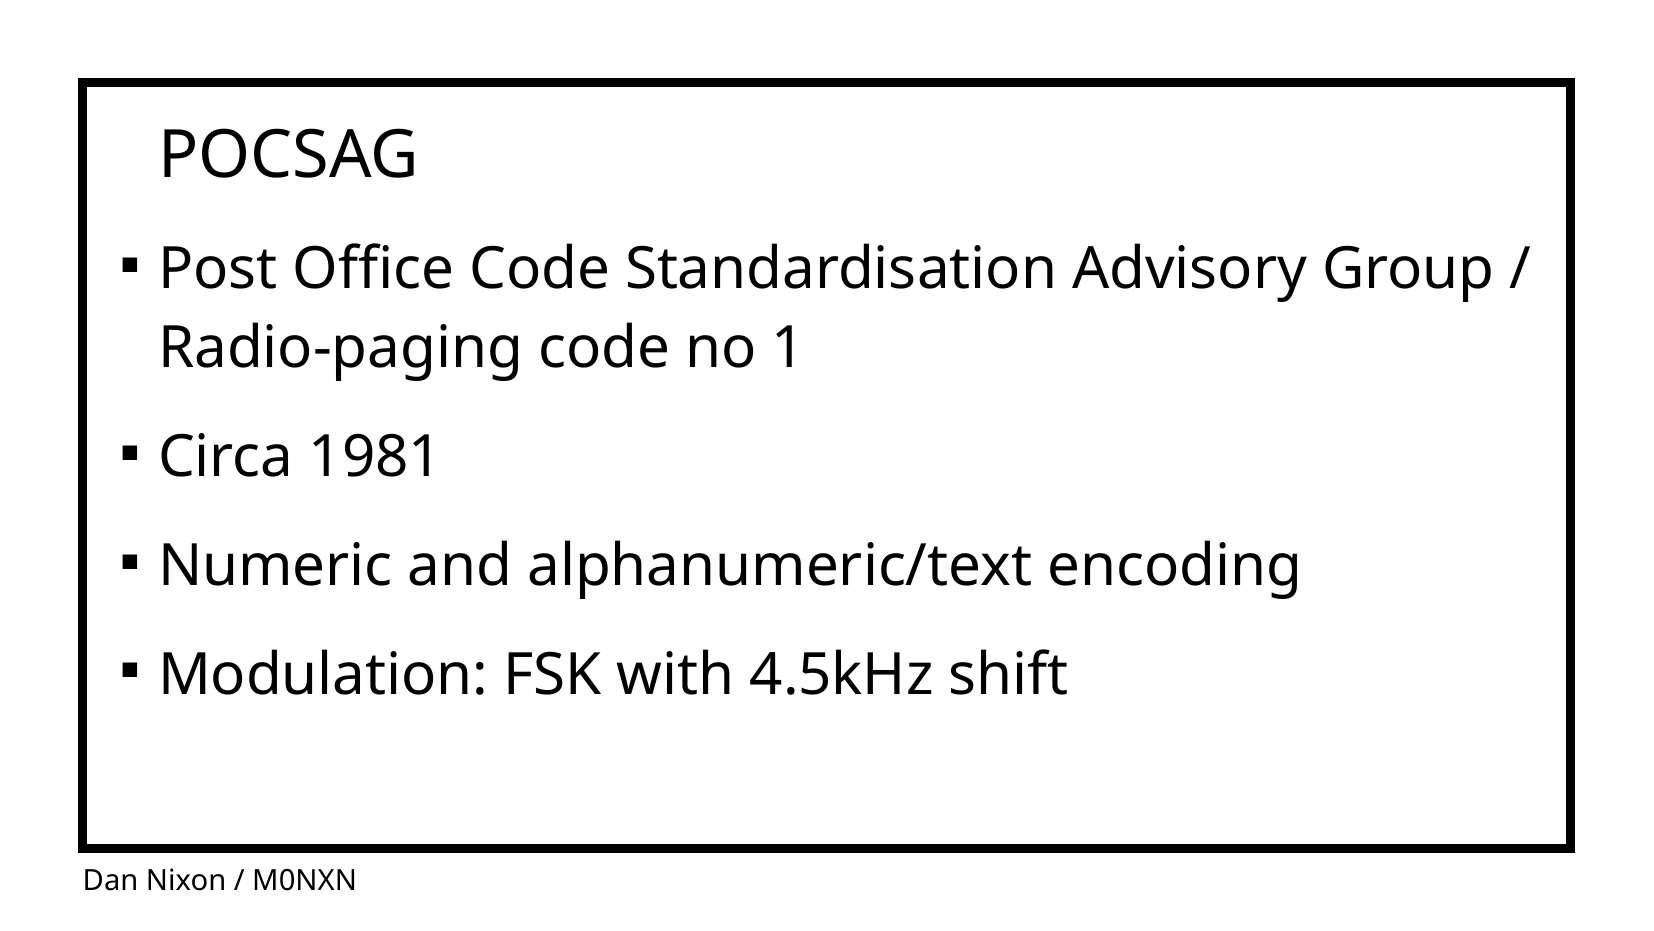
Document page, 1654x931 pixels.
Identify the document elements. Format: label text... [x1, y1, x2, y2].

subtitle POCSAG Post Office Code Standardisation Advisory Group / Radio-paging code no 1 Circa 1981 Numeric and alphanumeric/text encoding Modulation: FSK with 4.5kHz shift [82, 82, 1571, 849]
